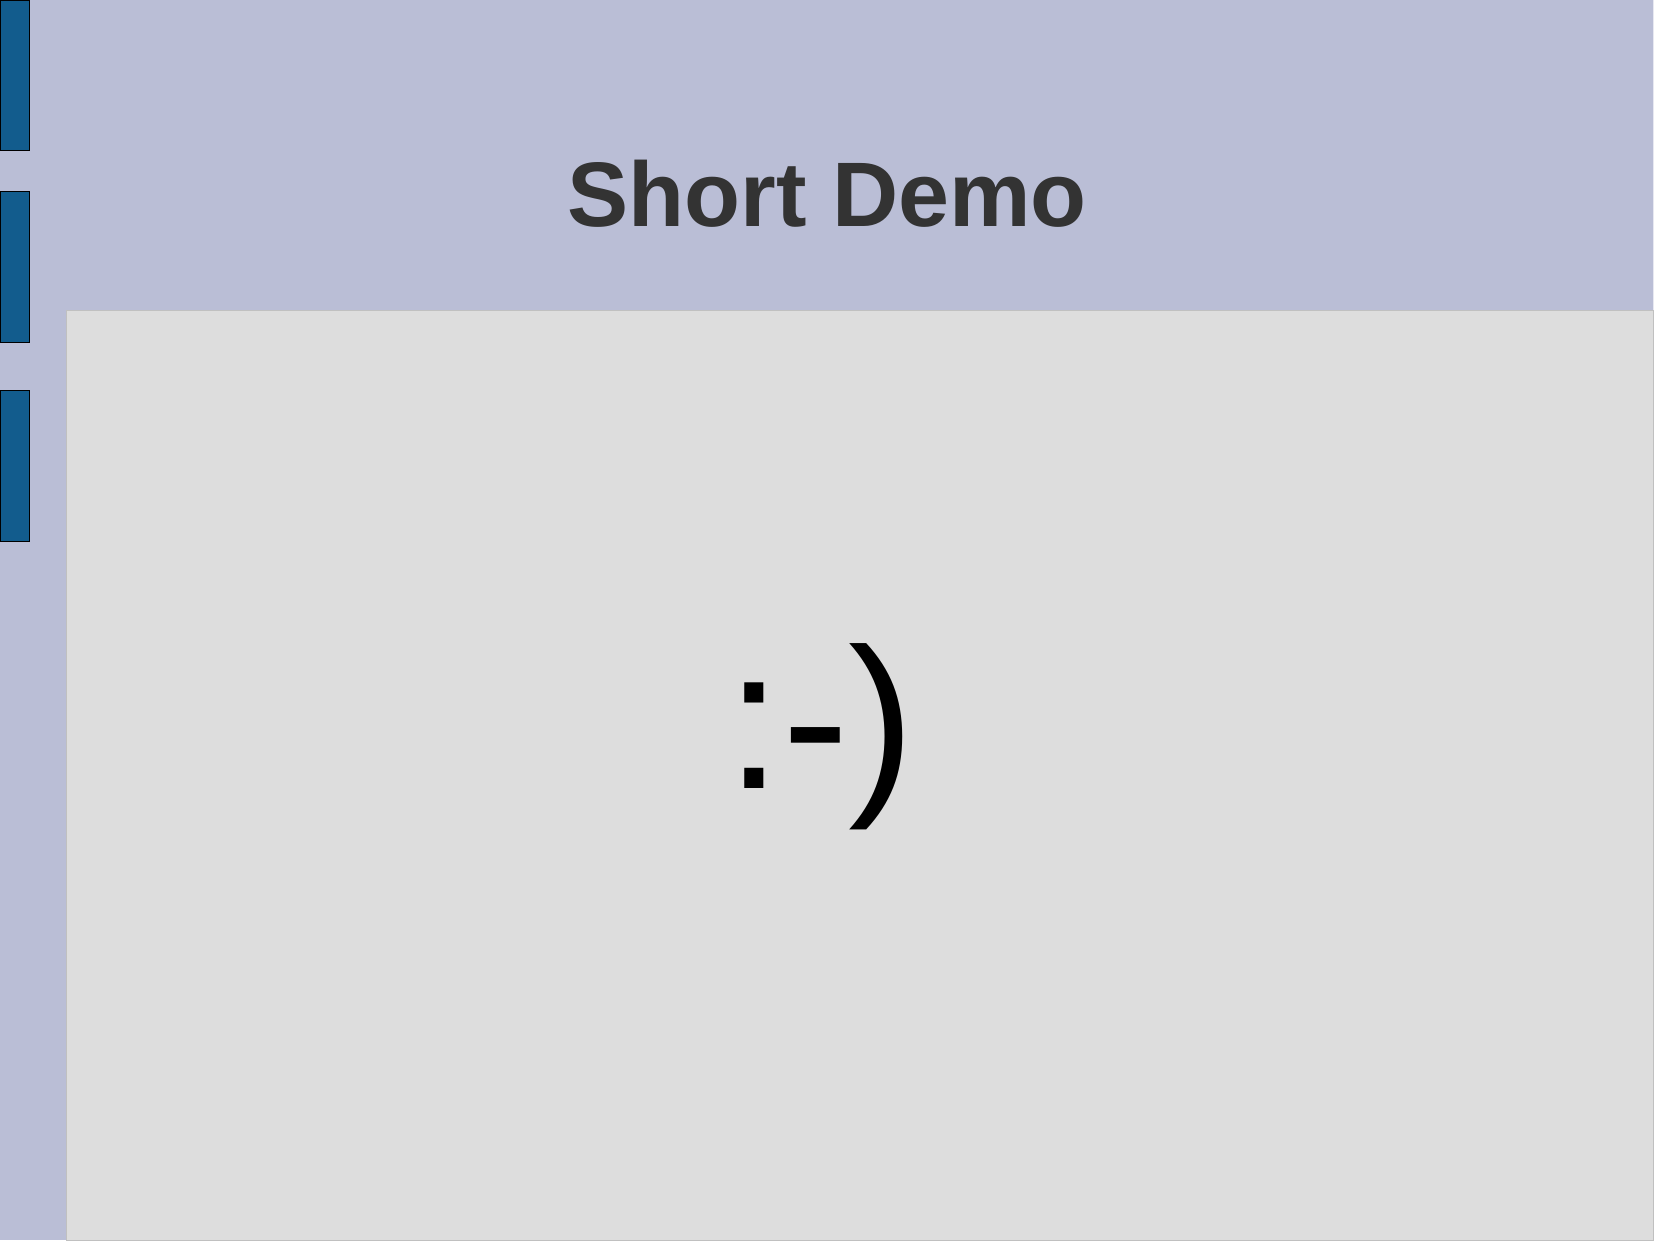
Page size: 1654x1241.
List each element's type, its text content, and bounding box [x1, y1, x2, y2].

title Short Demo [121, 98, 1534, 291]
list :-) [637, 607, 1004, 901]
